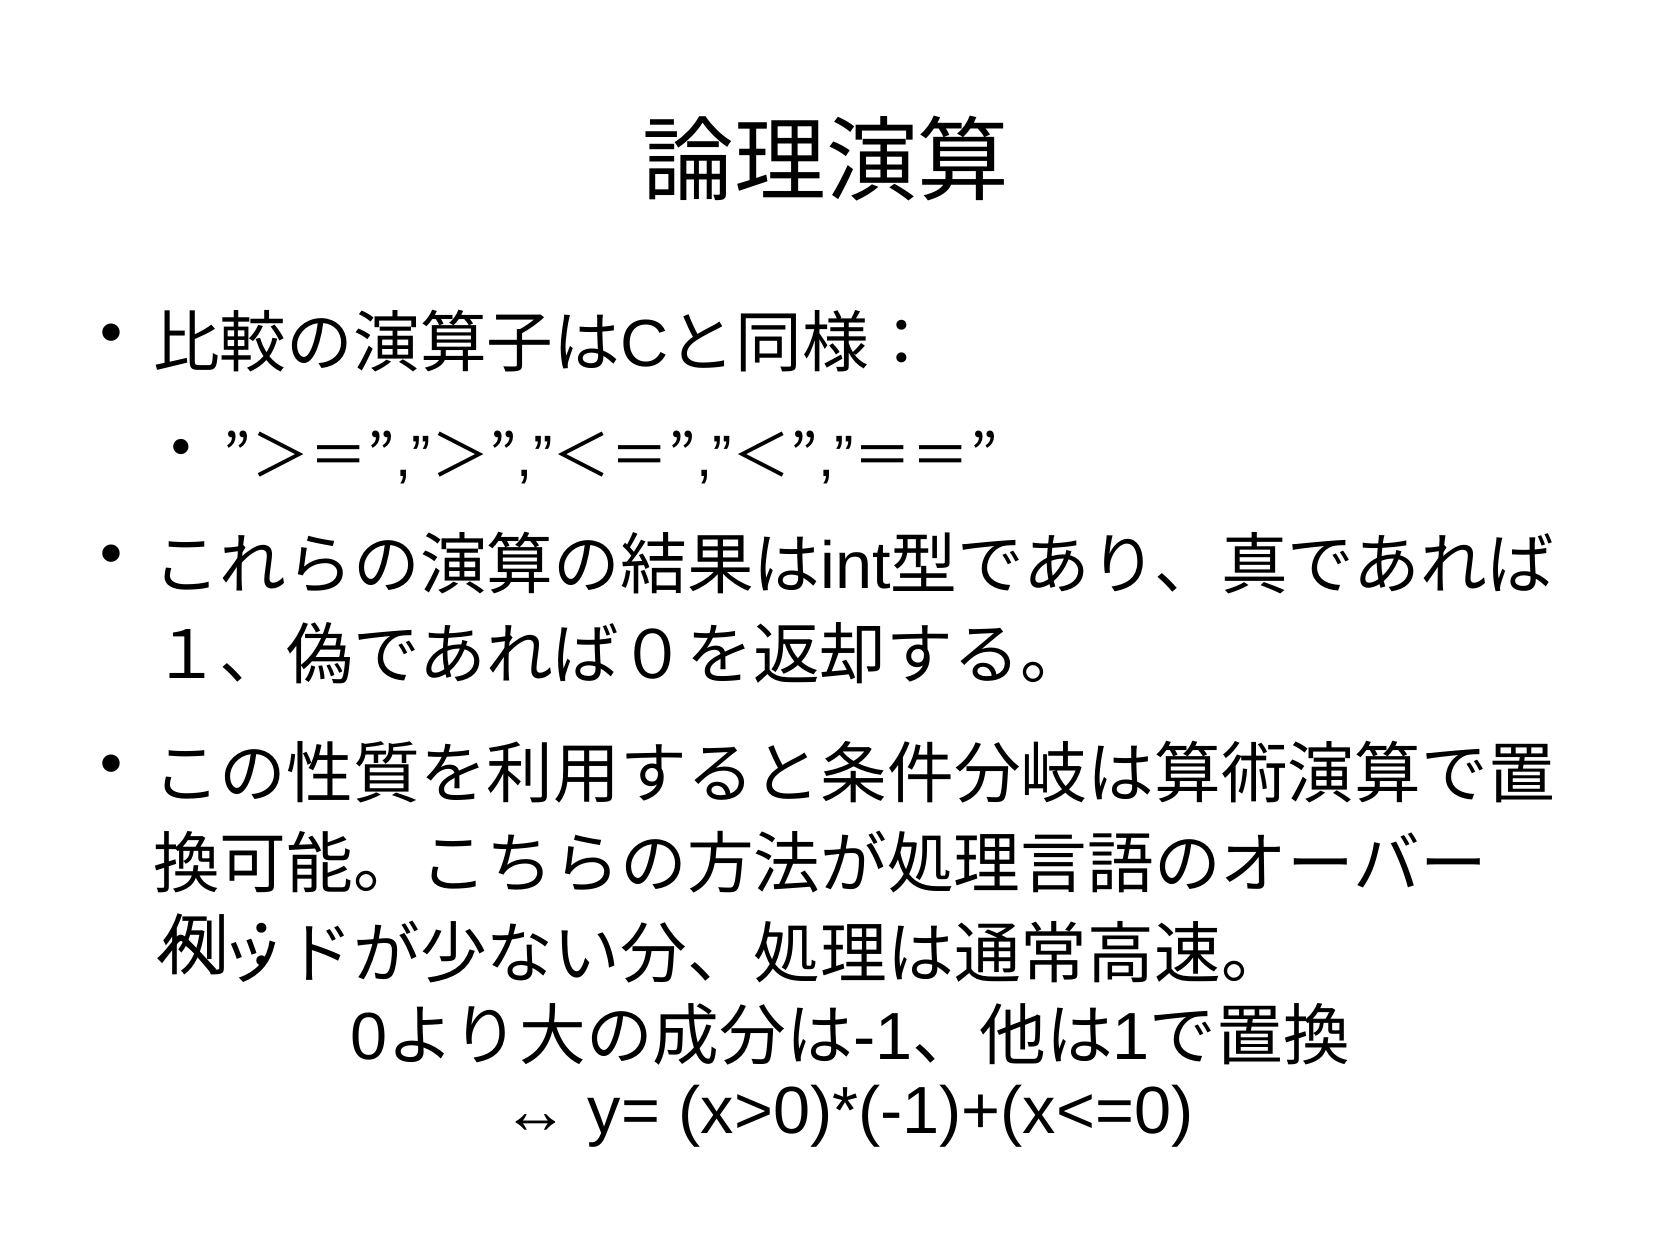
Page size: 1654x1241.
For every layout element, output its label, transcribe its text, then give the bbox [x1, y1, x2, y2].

list 比較の演算子はCと同様： ”＞＝”,”＞”,”＜＝”,”＜”,”＝＝” これらの演算の結果はint型であり、真であれば１、偽であれば０を返却する。 この性質を利用すると条件分岐は算術演算で置換可能。こちらの方法が処理言語のオーバーヘッドが少ない分、処理は通常高速。 [82, 290, 1571, 857]
text_box 例： 0より大の成分は-1、他は1で置換 ↔ y= (x>0)*(-1)+(x<=0) [147, 885, 1568, 1119]
title 論理演算 [82, 56, 1571, 249]
